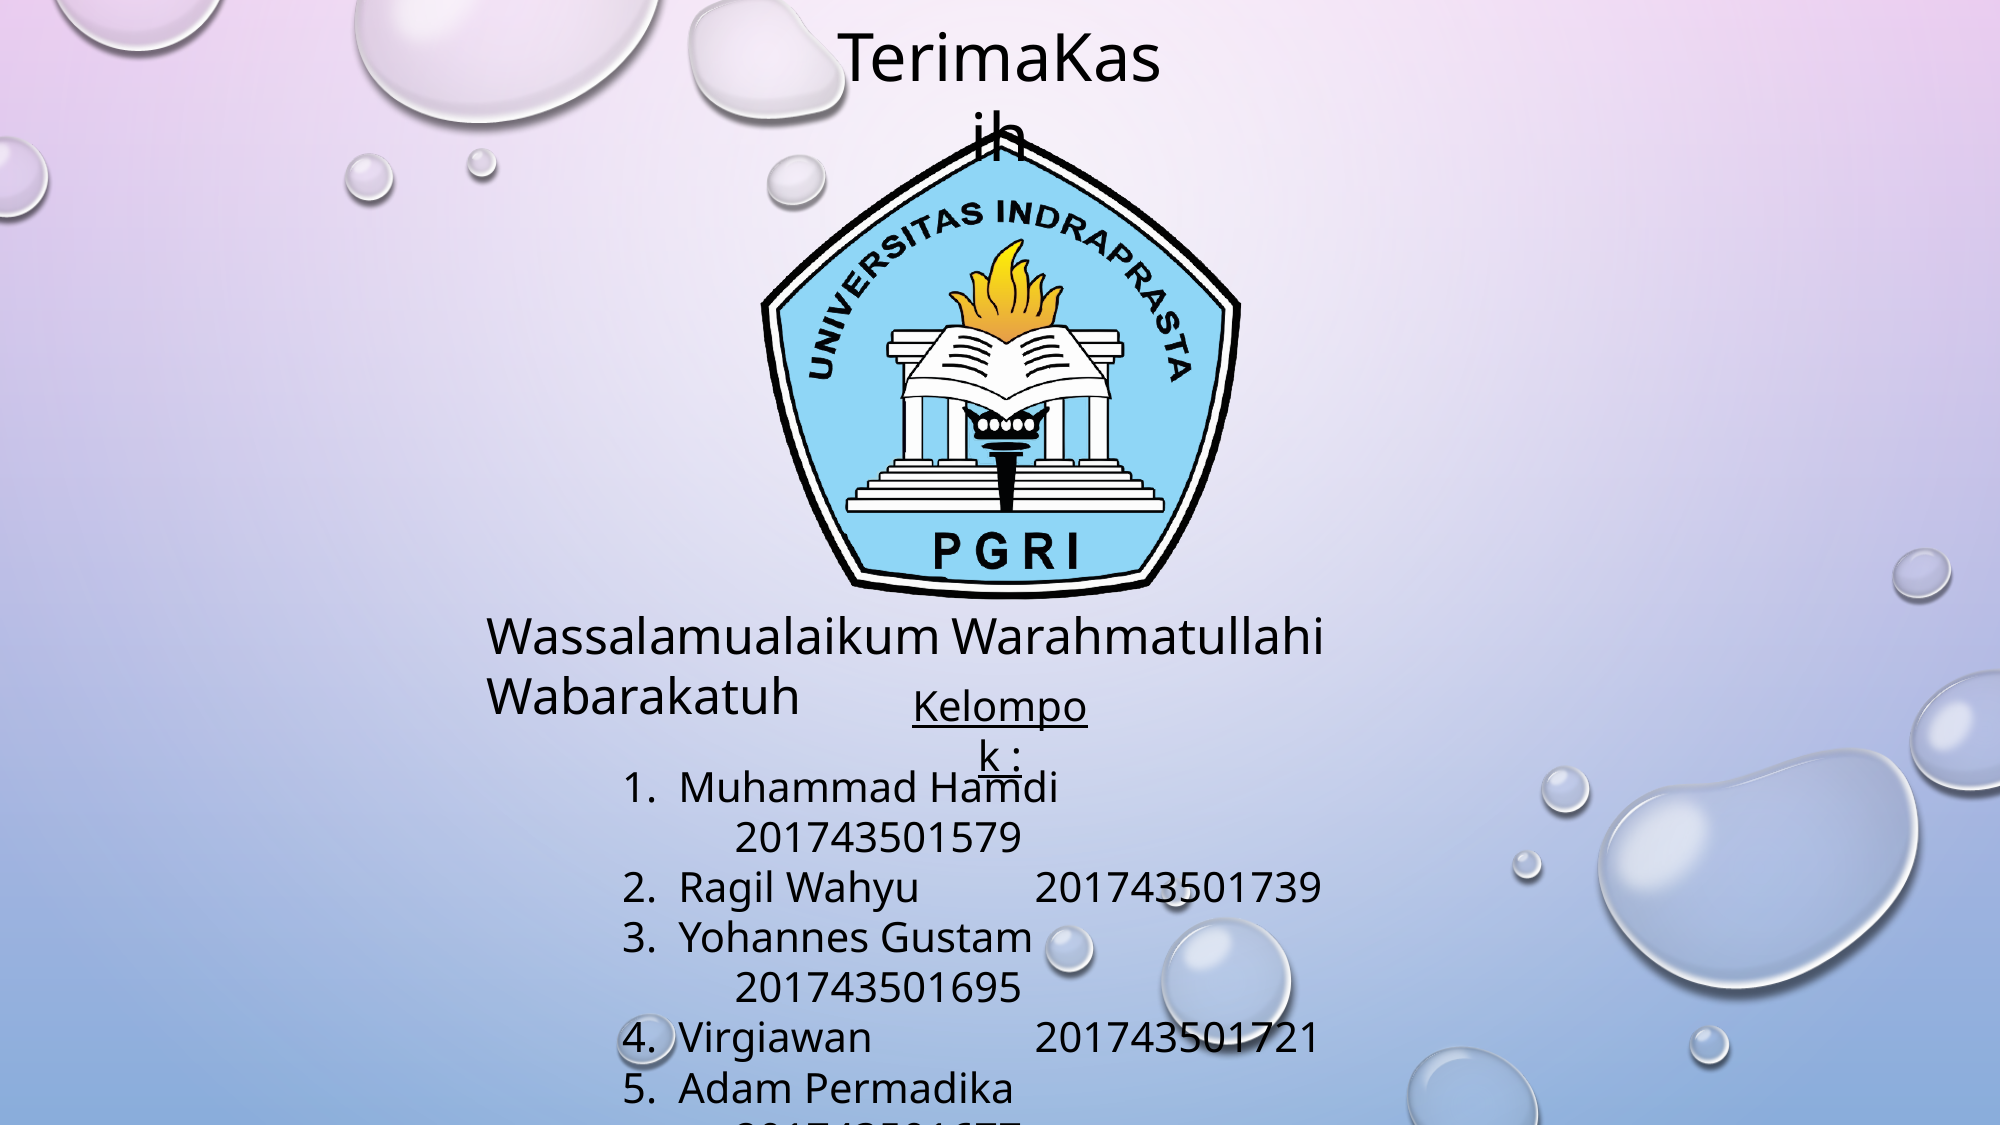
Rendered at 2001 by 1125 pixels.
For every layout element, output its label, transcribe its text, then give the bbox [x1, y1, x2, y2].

picture [633, 103, 1368, 596]
text_box Muhammad Hamdi 201743501579 Ragil Wahyu 201743501739 Yohannes Gustam 201743501695 Virgiawan 201743501721 Adam Permadika 201743501677 [607, 753, 1393, 1022]
text_box Kelompok : [892, 672, 1108, 738]
text_box TerimaKasih [820, 7, 1180, 104]
text_box Wassalamualaikum Warahmatullahi Wabarakatuh [471, 596, 1529, 673]
